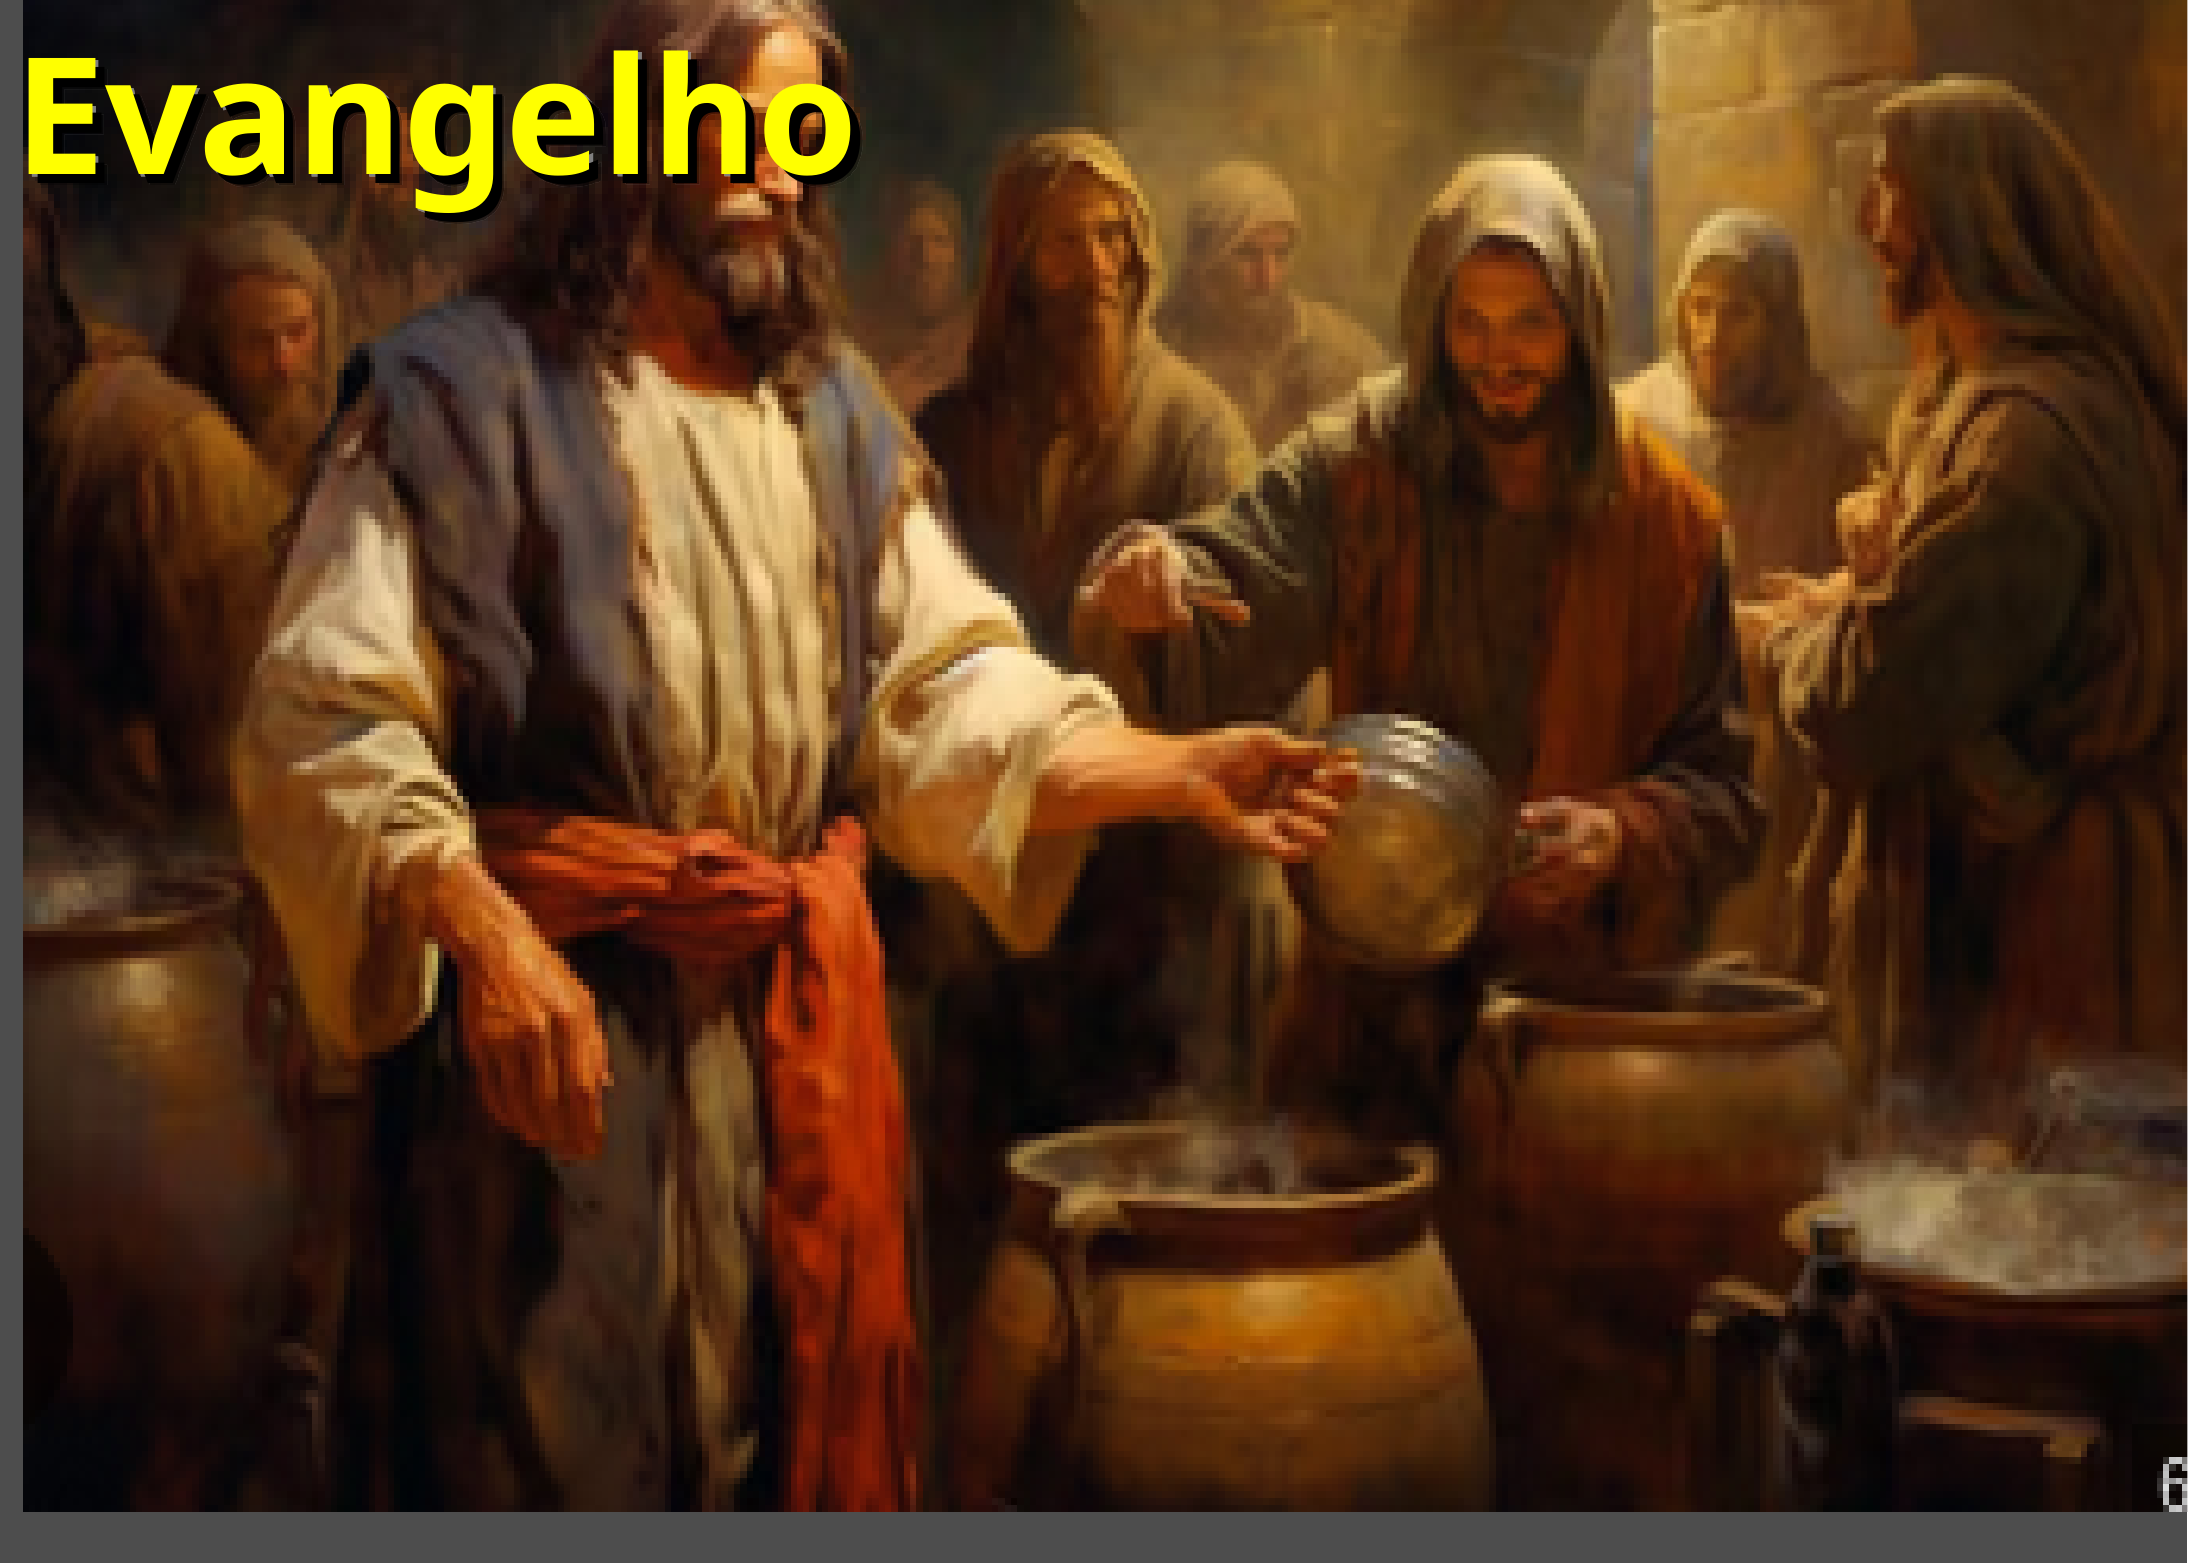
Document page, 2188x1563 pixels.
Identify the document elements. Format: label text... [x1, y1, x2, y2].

picture [23, 0, 2188, 1512]
text_box Evangelho [0, 0, 1170, 318]
